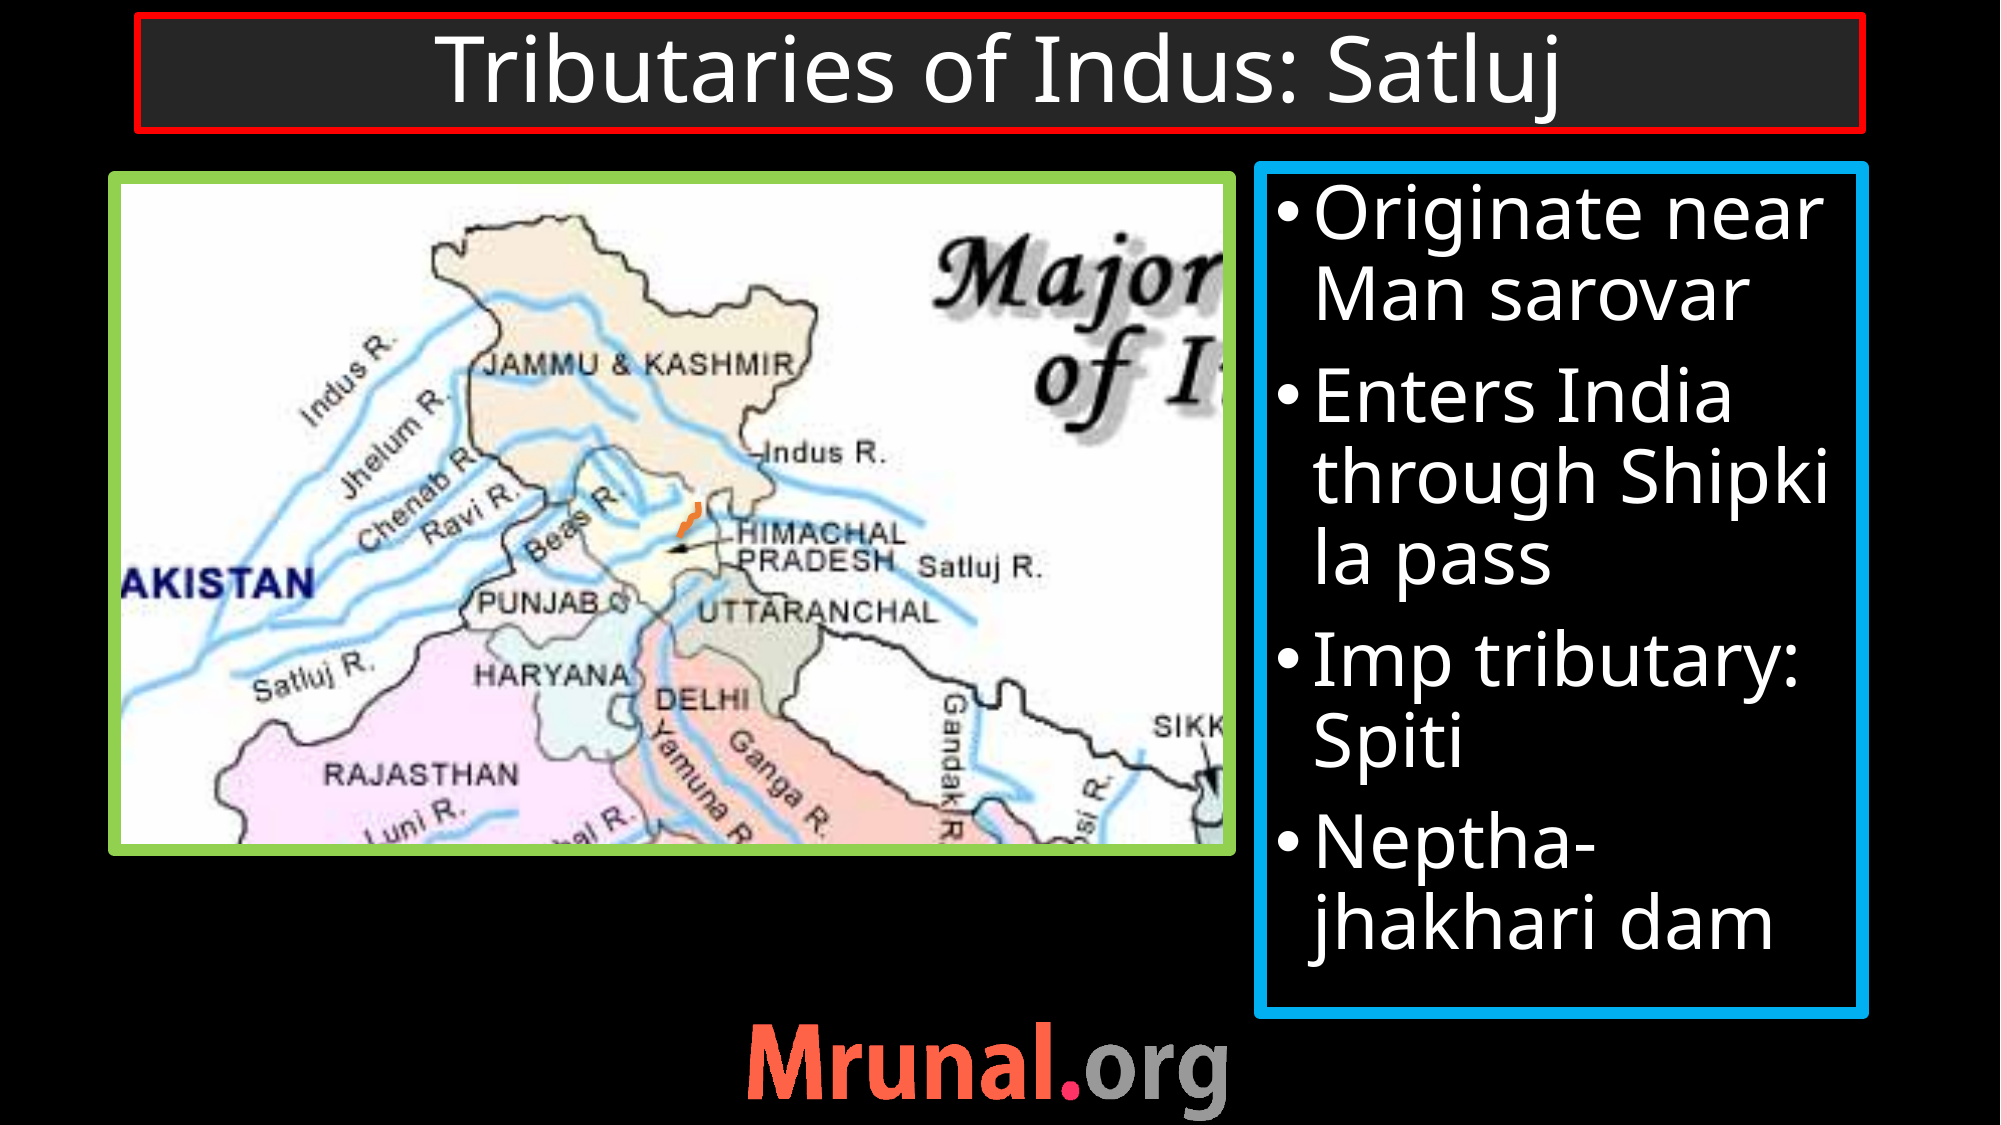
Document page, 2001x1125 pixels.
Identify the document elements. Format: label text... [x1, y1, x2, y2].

picture [741, 1005, 1230, 1125]
title Tributaries of Indus: Satluj [137, 15, 1863, 131]
list Originate near Man sarovar Enters India through Shipki la pass Imp tributary: Spiti Neptha-jhakhari dam [1260, 167, 1863, 1014]
picture [120, 184, 1224, 844]
